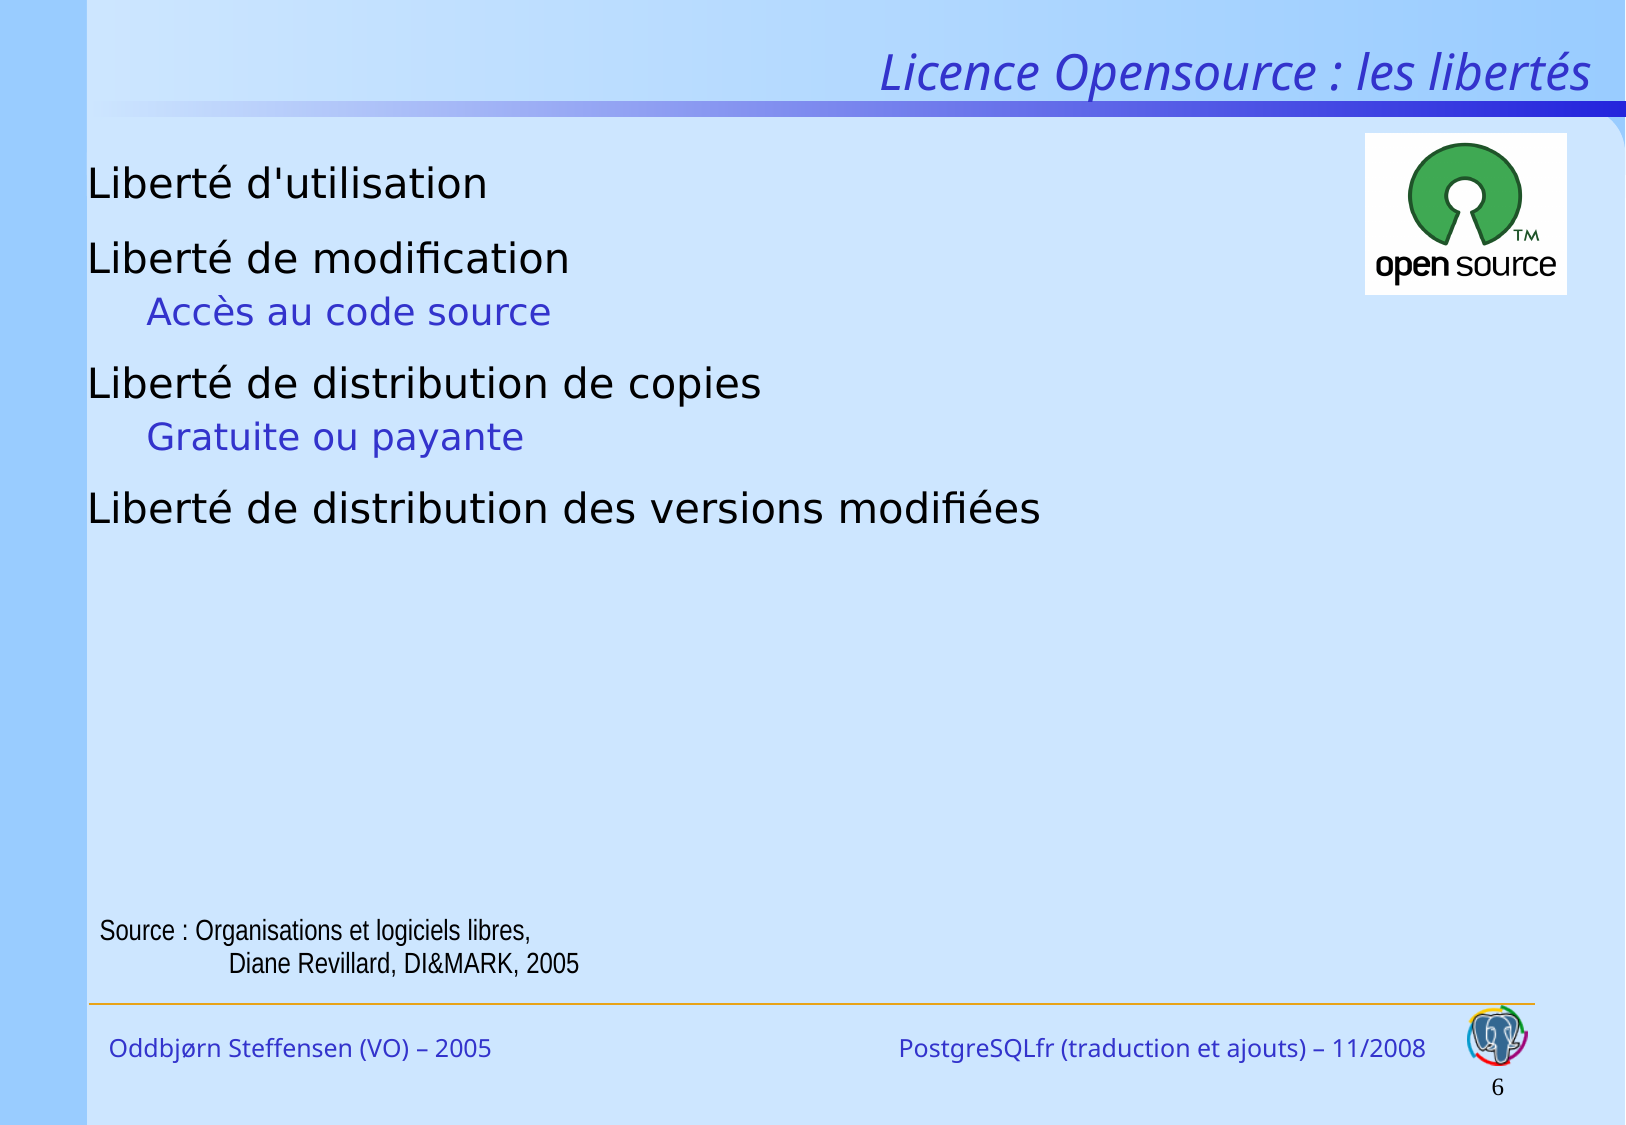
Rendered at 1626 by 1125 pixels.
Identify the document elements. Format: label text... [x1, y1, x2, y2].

text_box Source : Organisations et logiciels libres, Diane Revillard, DI&MARK, 2005 [99, 914, 732, 981]
picture [1467, 1005, 1528, 1066]
title Licence Opensource : les libertés [180, 0, 1593, 142]
picture [1365, 133, 1567, 295]
list Liberté d'utilisation Liberté de modification Accès au code source Liberté de distribution de copies Gratuite ou payante Liberté de distribution des versions modifiées [86, 159, 1520, 965]
